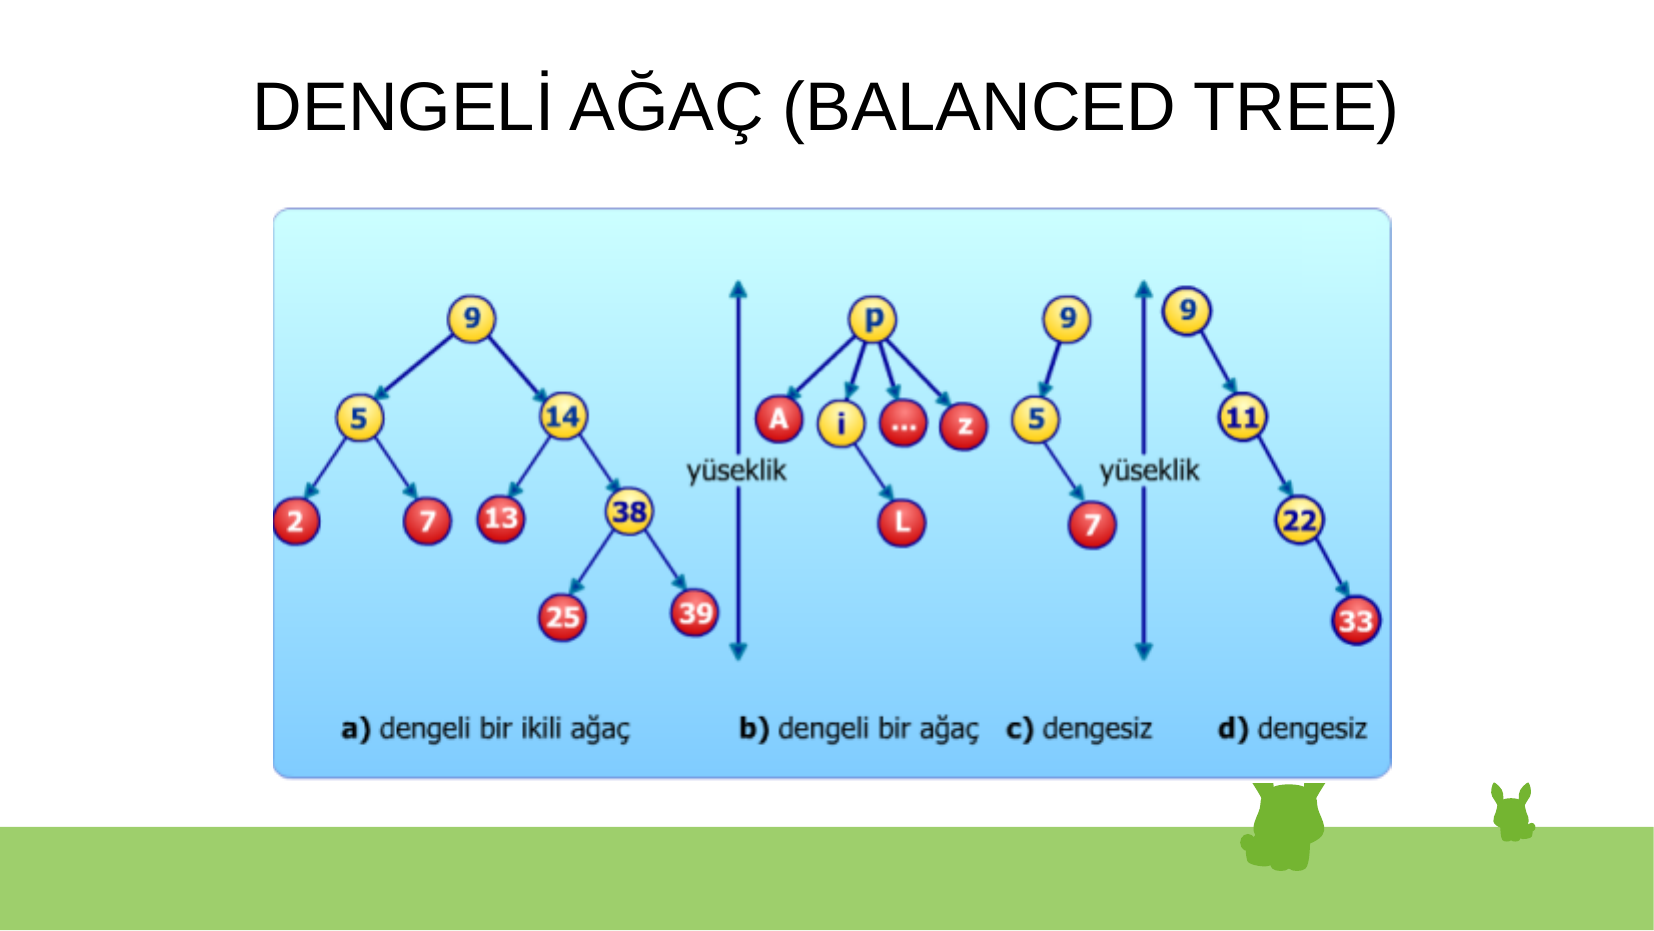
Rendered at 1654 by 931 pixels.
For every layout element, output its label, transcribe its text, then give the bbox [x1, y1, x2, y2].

title DENGELİ AĞAÇ (BALANCED TREE) [88, 29, 1565, 178]
picture [273, 206, 1392, 783]
